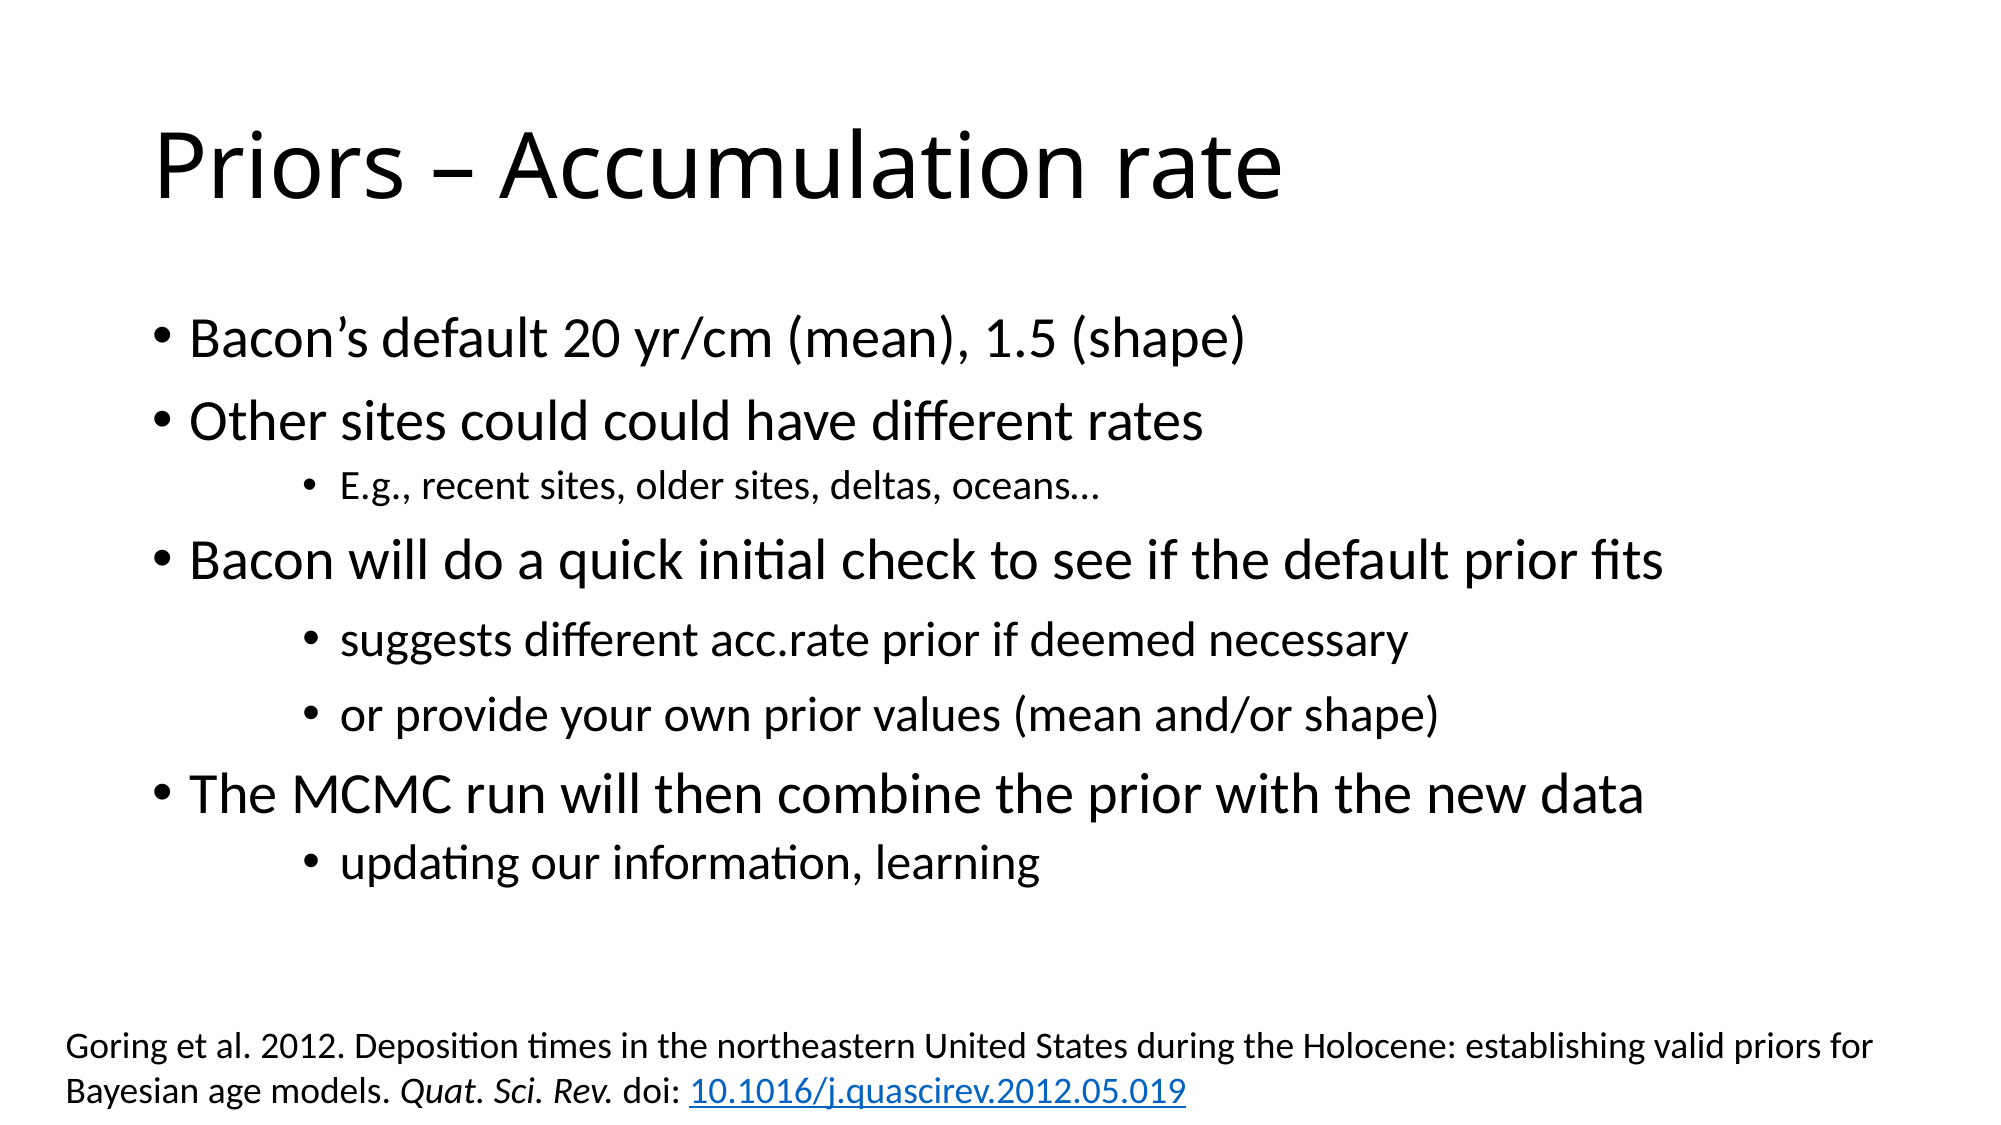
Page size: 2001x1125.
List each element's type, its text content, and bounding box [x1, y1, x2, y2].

text_box Bacon’s default 20 yr/cm (mean), 1.5 (shape) Other sites could could have different rates E.g., recent sites, older sites, deltas, oceans… Bacon will do a quick initial check to see if the default prior fits suggests different acc.rate prior if deemed necessary or provide your own prior values (mean and/or shape) The MCMC run will then combine the prior with the new data updating our information, learning [137, 299, 1863, 1013]
text_box Goring et al. 2012. Deposition times in the northeastern United States during the Holocene: establishing valid priors for Bayesian age models. Quat. Sci. Rev. doi: 10.1016/j.quascirev.2012.05.019 [50, 1013, 1956, 1119]
text_box Priors – Accumulation rate [137, 59, 1863, 278]
